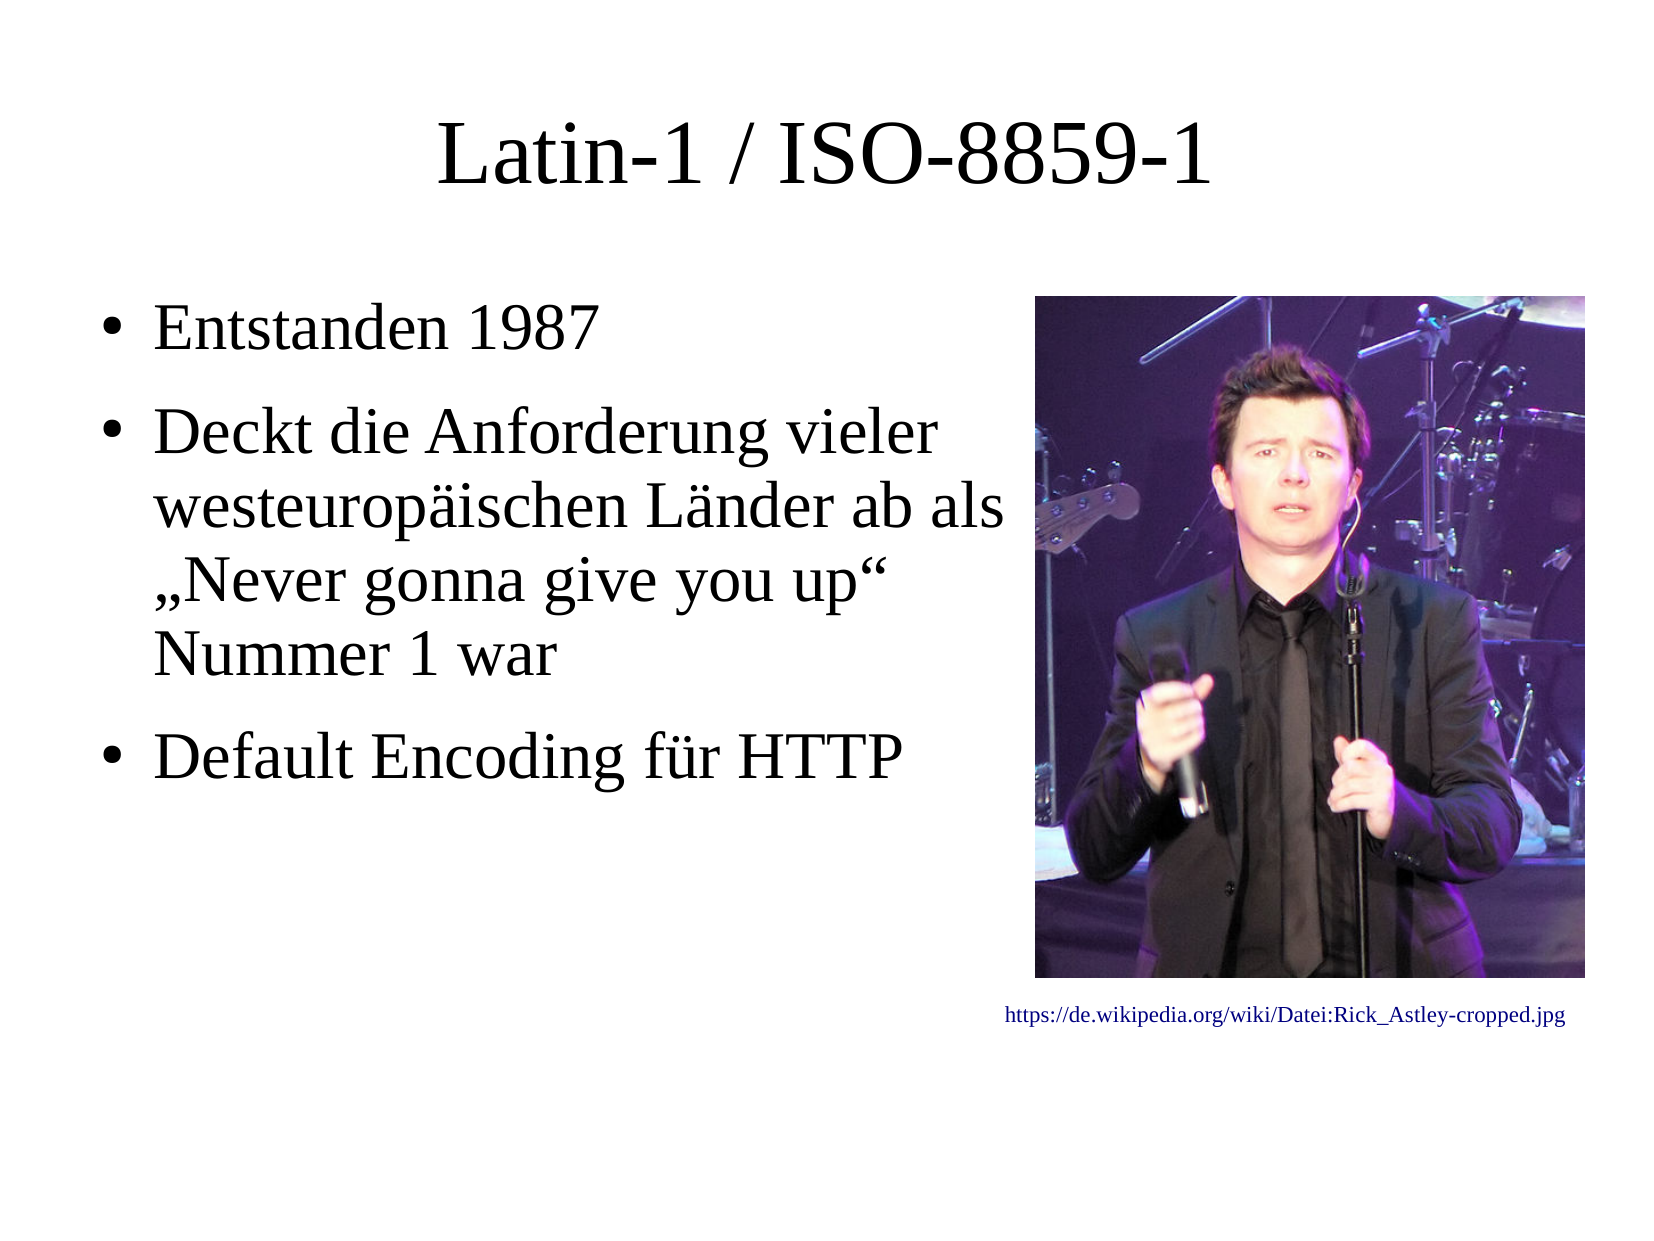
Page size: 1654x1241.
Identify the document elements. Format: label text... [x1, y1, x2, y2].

picture [1035, 296, 1585, 978]
text_box https://de.wikipedia.org/wiki/Datei:Rick_Astley-cropped.jpg [990, 994, 1619, 1036]
title Latin-1 / ISO-8859-1 [82, 49, 1571, 257]
list Entstanden 1987 Deckt die Anforderung vieler westeuropäischen Länder ab als „Never gonna give you up“ Nummer 1 war Default Encoding für HTTP [82, 290, 1021, 1010]
